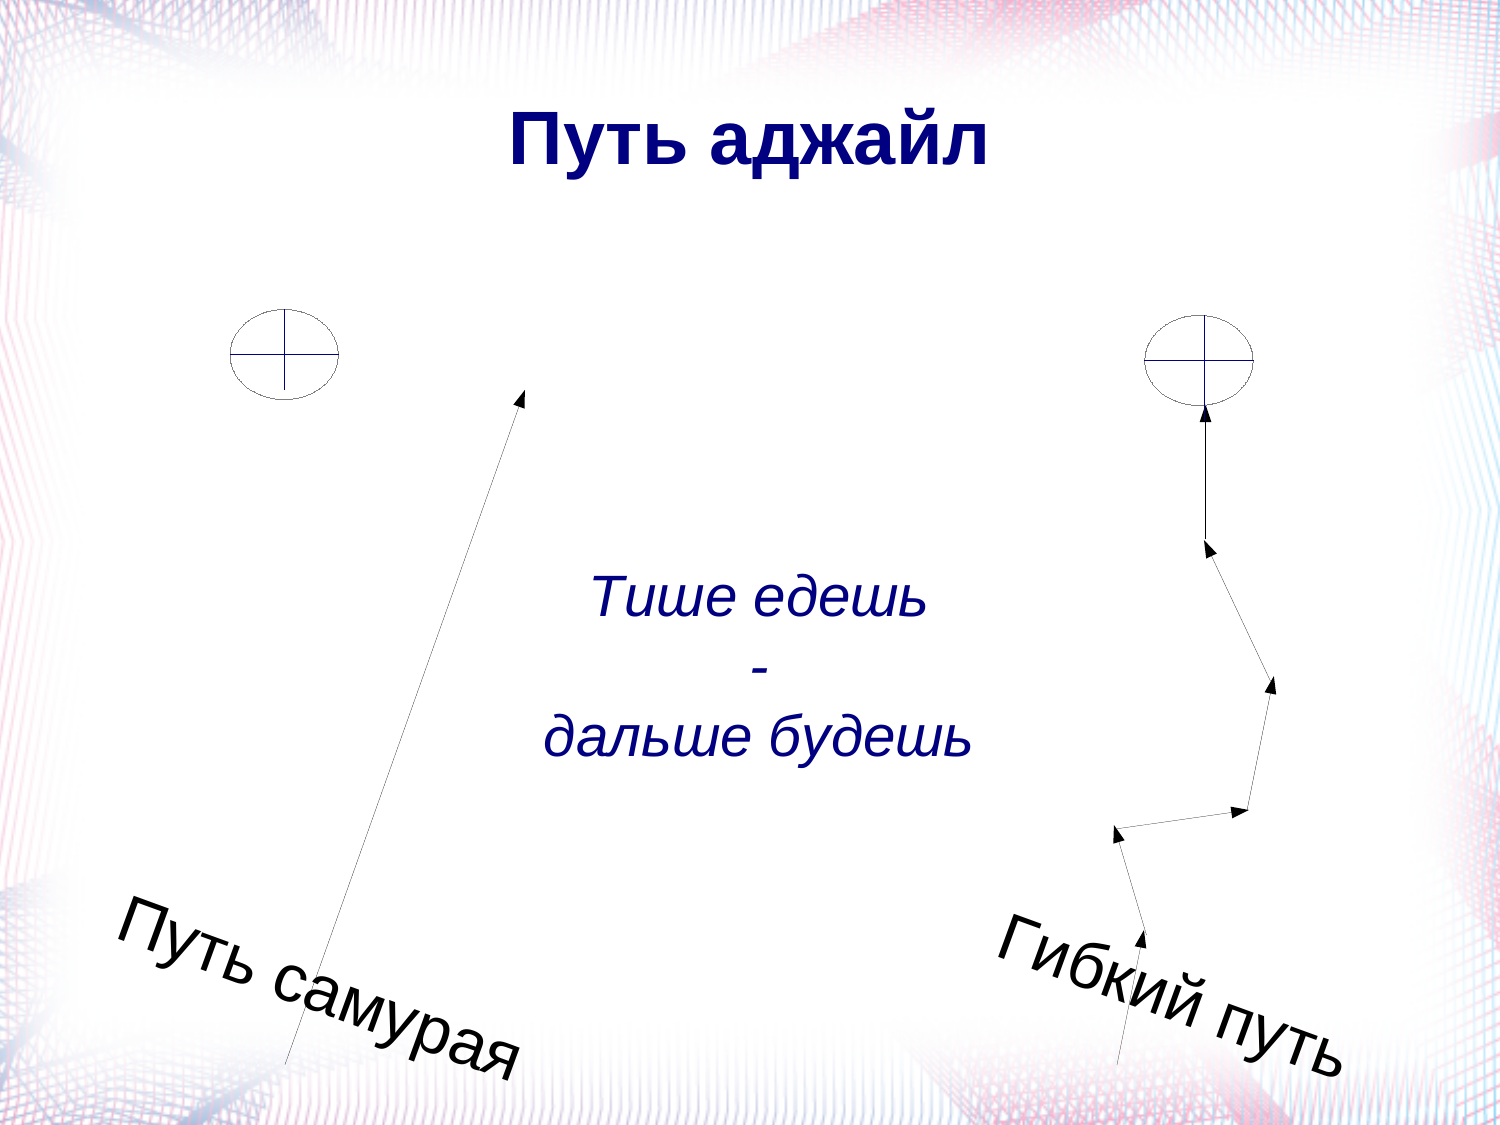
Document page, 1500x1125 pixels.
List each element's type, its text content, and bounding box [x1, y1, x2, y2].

text_box Путь самурая [92, 863, 553, 1108]
text_box Гибкий путь [972, 880, 1380, 1107]
picture [0, 0, 1500, 1125]
title Путь аджайл [75, 44, 1425, 233]
text_box Тише едешь - дальше будешь [529, 550, 990, 776]
